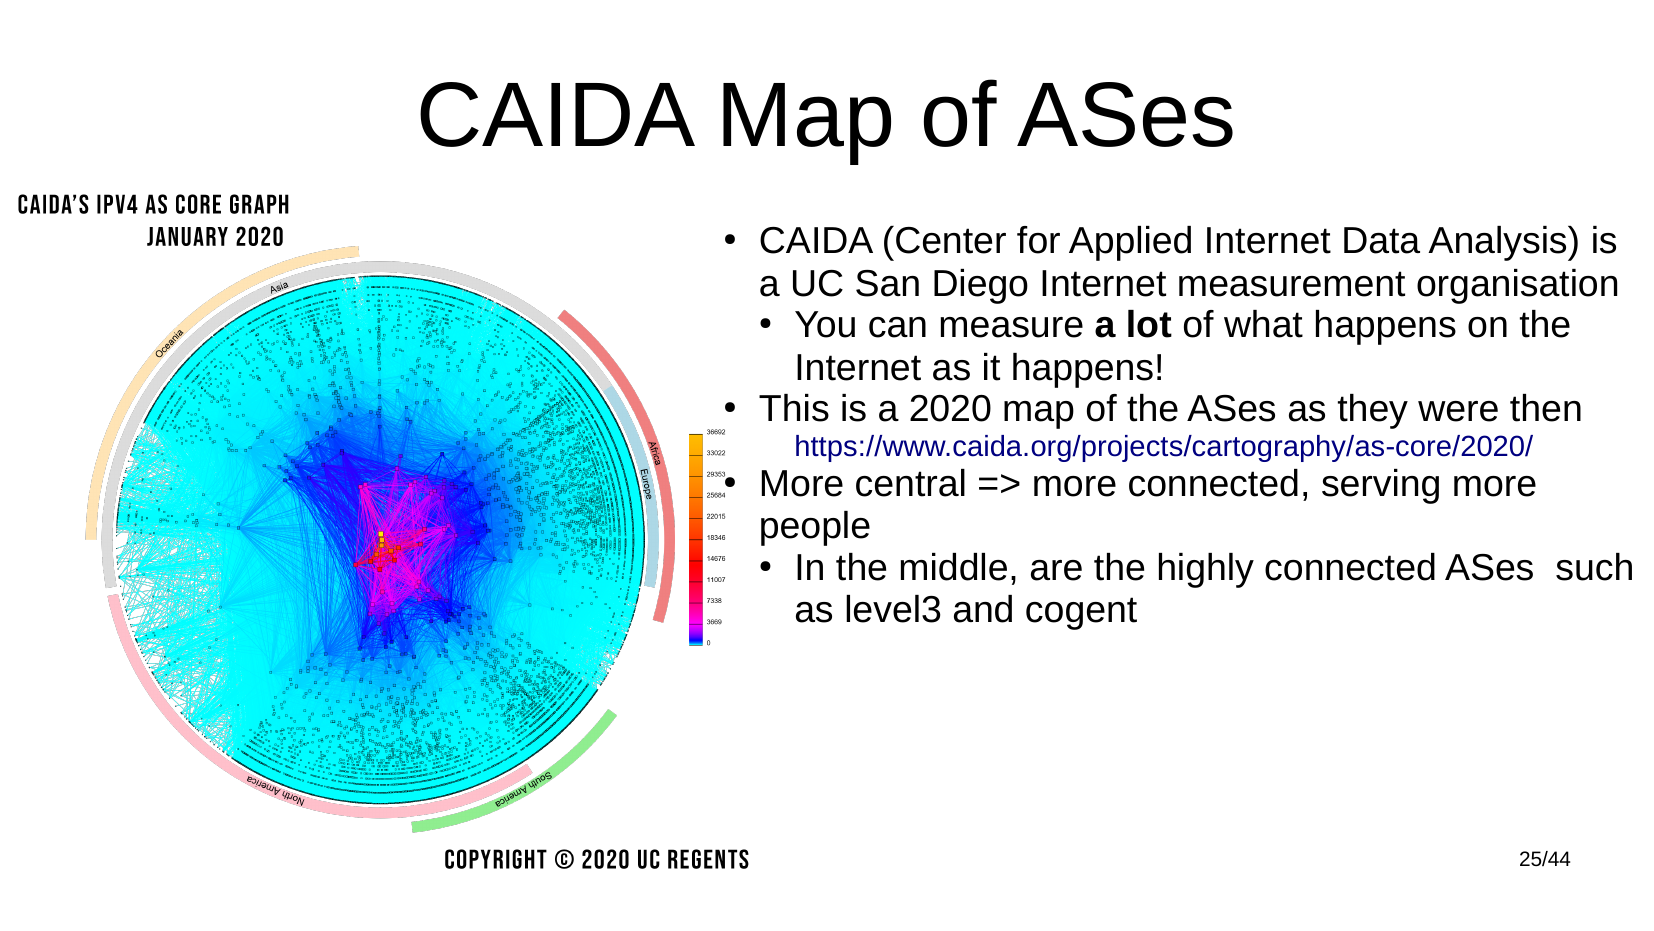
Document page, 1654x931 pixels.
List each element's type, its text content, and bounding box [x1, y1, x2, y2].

title CAIDA Map of ASes [82, 37, 1571, 193]
picture [0, 165, 759, 875]
text_box CAIDA (Center for Applied Internet Data Analysis) is a UC San Diego Internet measurement organisation You can measure a lot of what happens on the Internet as it happens! This is a 2020 map of the ASes as they were then https://www.caida.org/projects/cartography/as-core/2020/ More central => more connected, serving more people In the middle, are the highly connected ASes such as level3 and cogent [759, 212, 1654, 815]
